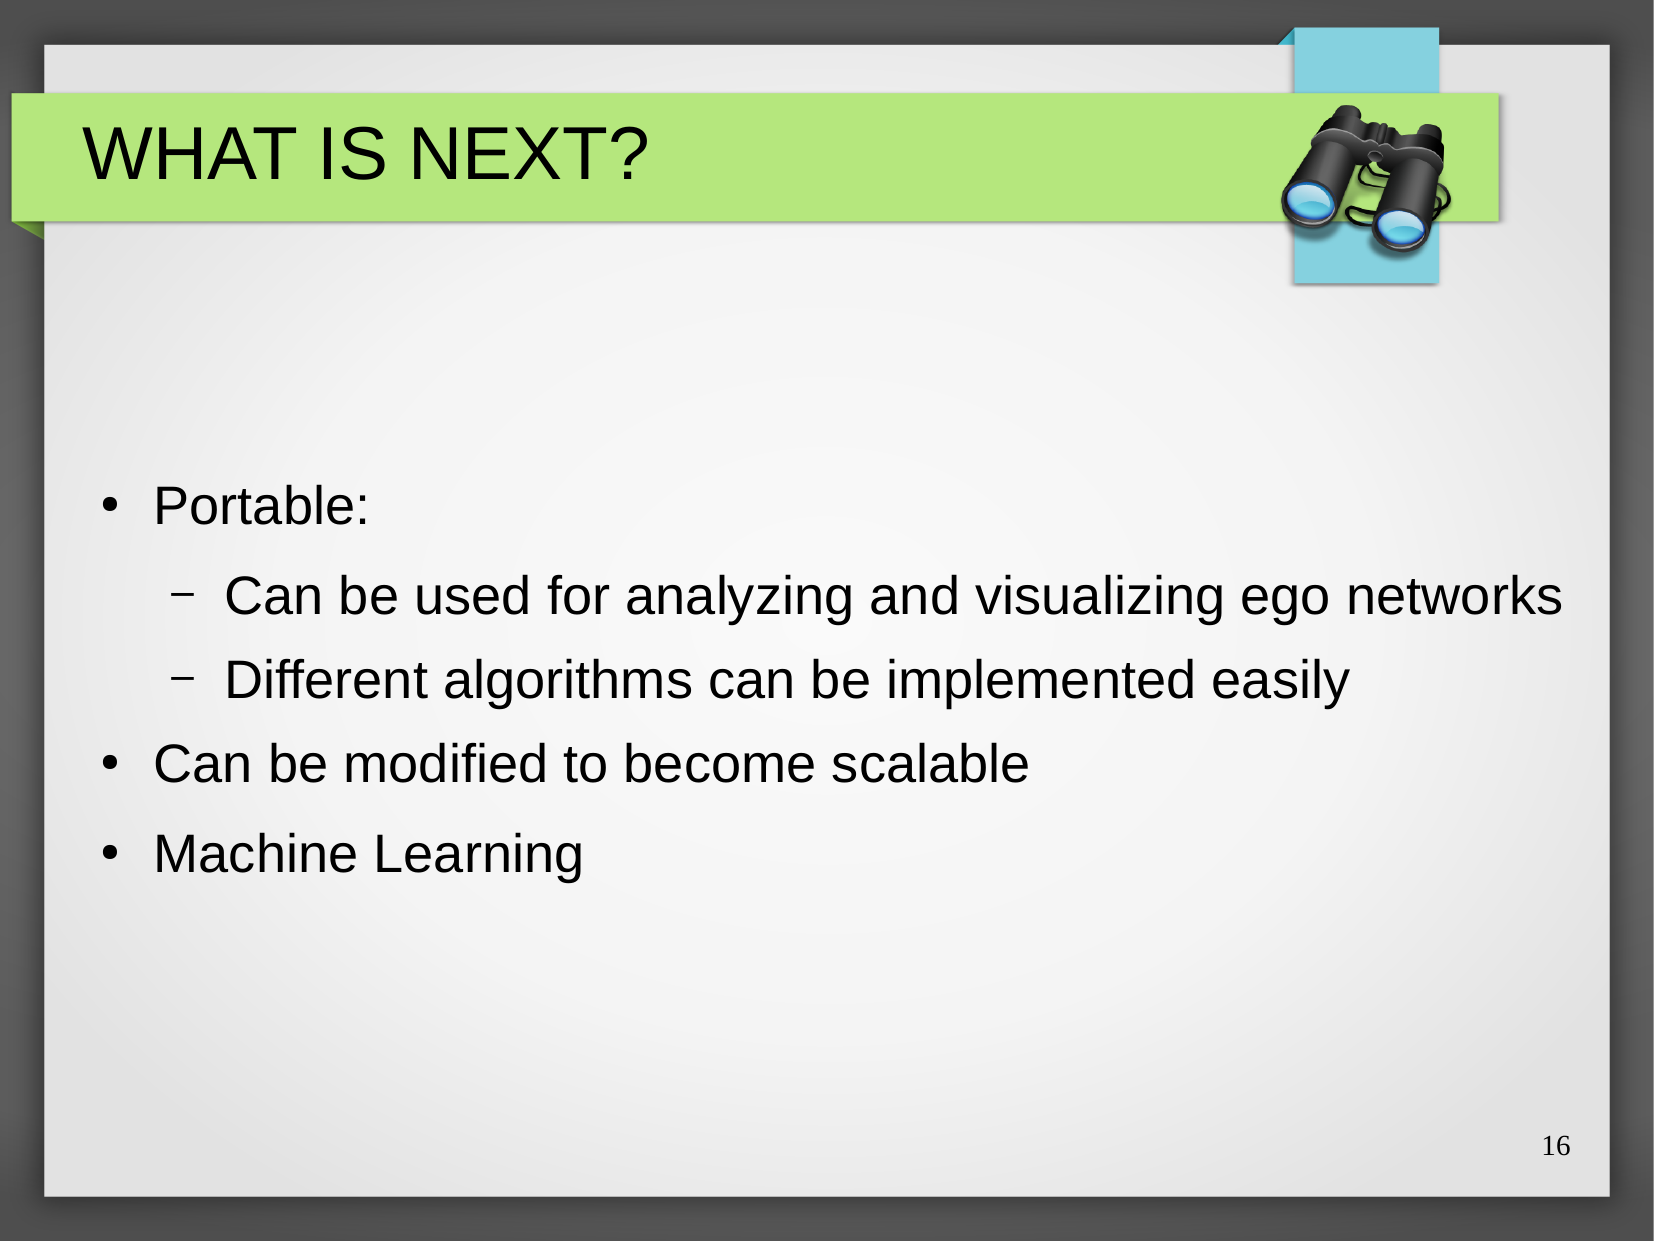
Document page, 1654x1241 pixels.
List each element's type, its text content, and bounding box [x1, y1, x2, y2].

list Portable: Can be used for analyzing and visualizing ego networks Different algorithms can be implemented easily Can be modified to become scalable Machine Learning [82, 295, 1571, 1015]
title WHAT IS NEXT? [82, 94, 1264, 213]
picture [0, 0, 1654, 1241]
